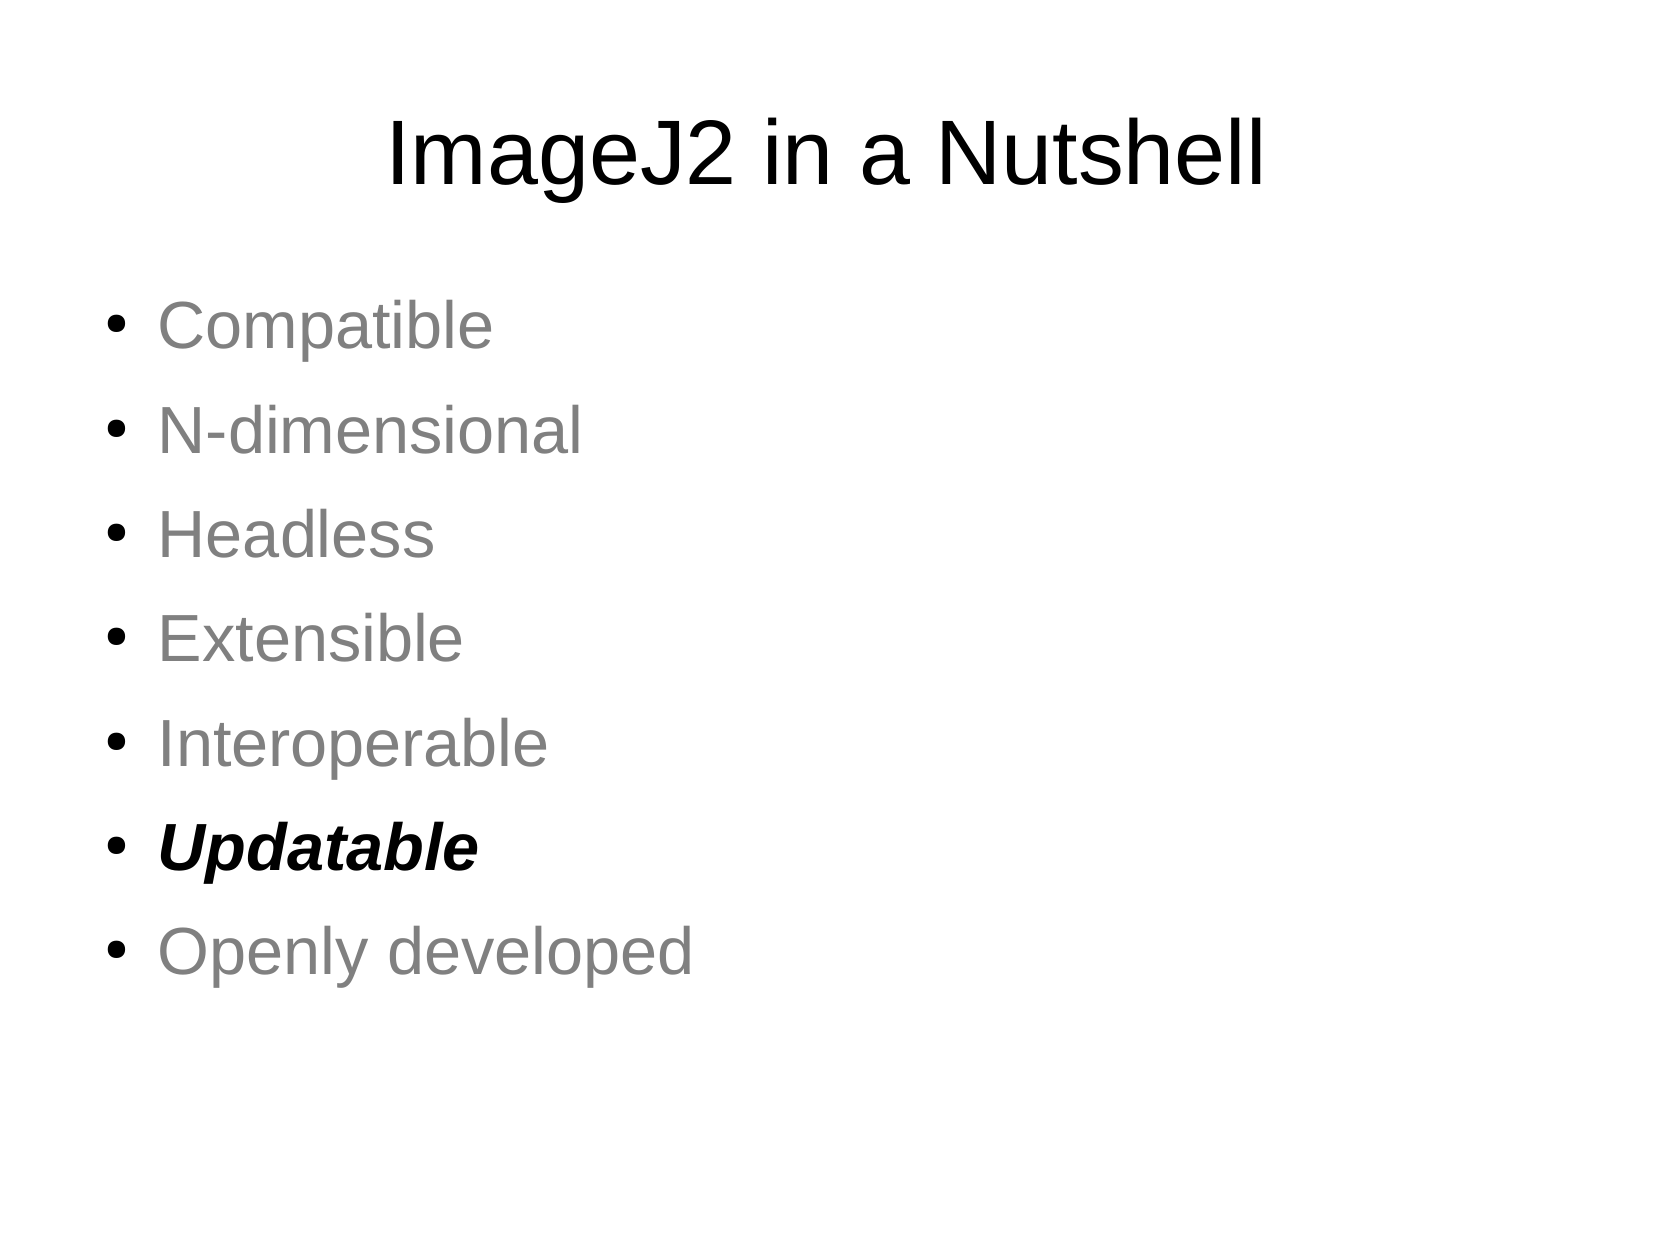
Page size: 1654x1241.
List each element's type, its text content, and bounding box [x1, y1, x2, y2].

list Compatible N-dimensional Headless Extensible Interoperable Updatable Openly developed [86, 288, 1576, 1108]
title ImageJ2 in a Nutshell [82, 49, 1571, 257]
